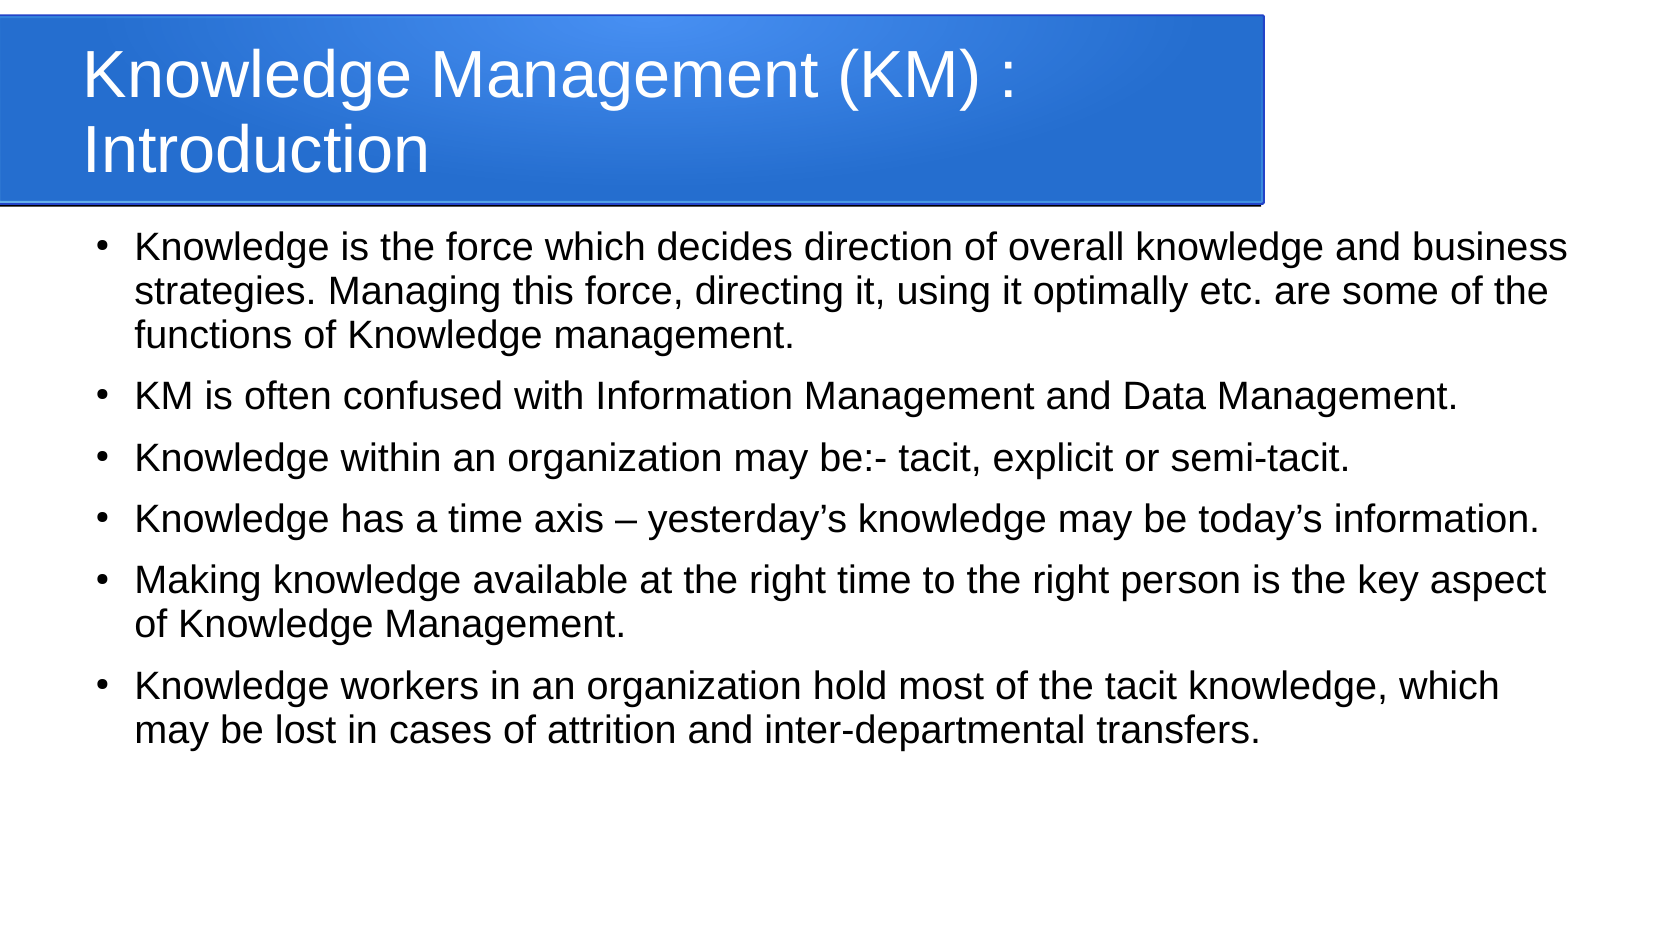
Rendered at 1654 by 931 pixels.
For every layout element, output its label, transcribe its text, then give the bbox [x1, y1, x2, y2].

list Knowledge is the force which decides direction of overall knowledge and business strategies. Managing this force, directing it, using it optimally etc. are some of the functions of Knowledge management. KM is often confused with Information Management and Data Management. Knowledge within an organization may be:- tacit, explicit or semi-tacit. Knowledge has a time axis – yesterday’s knowledge may be today’s information. Making knowledge available at the right time to the right person is the key aspect of Knowledge Management. Knowledge workers in an organization hold most of the tacit knowledge, which may be lost in cases of attrition and inter-departmental transfers. [82, 224, 1576, 764]
title Knowledge Management (KM) : Introduction [82, 35, 1235, 189]
